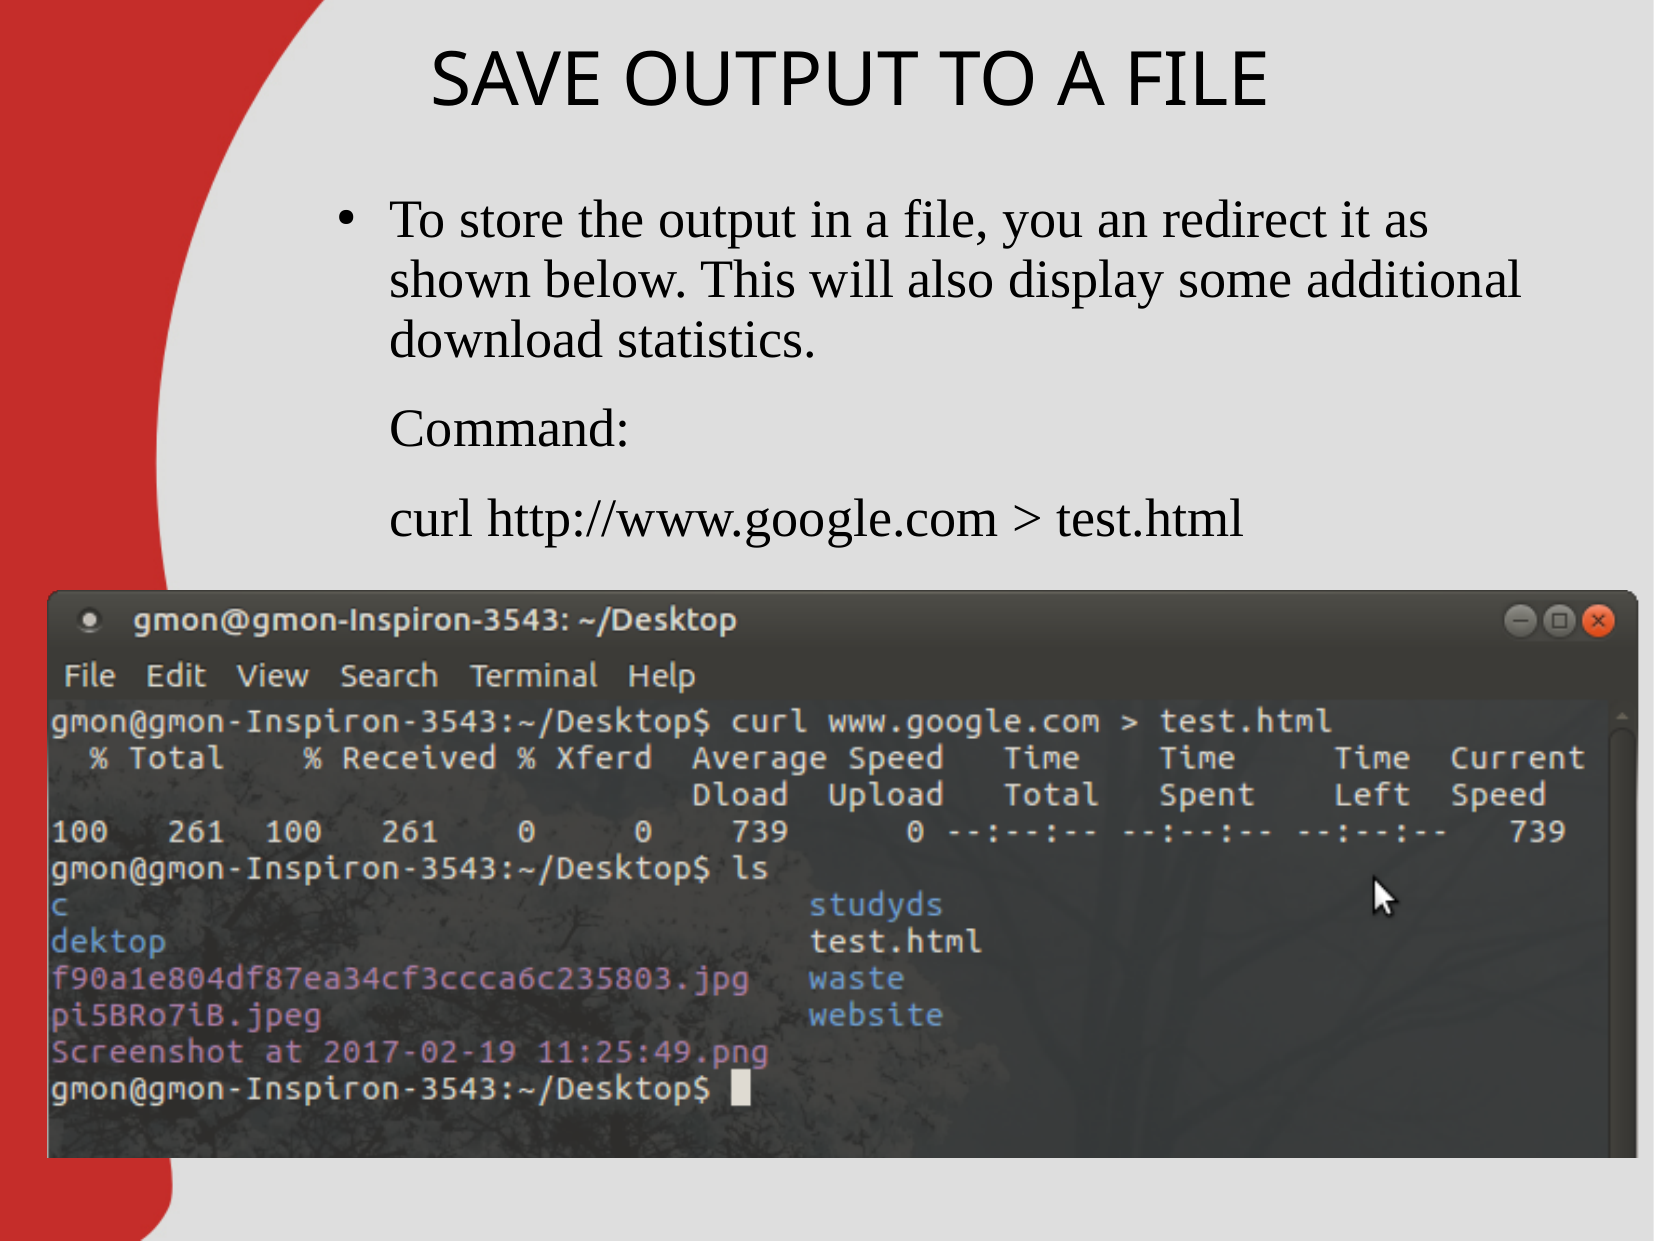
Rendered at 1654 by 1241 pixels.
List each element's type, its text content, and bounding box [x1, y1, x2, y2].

title SAVE OUTPUT TO A FILE [106, 23, 1595, 231]
list To store the output in a file, you an redirect it as shown below. This will also display some additional download statistics. Command: curl http://www.google.com > test.html [318, 188, 1571, 590]
picture [0, 0, 1654, 1241]
